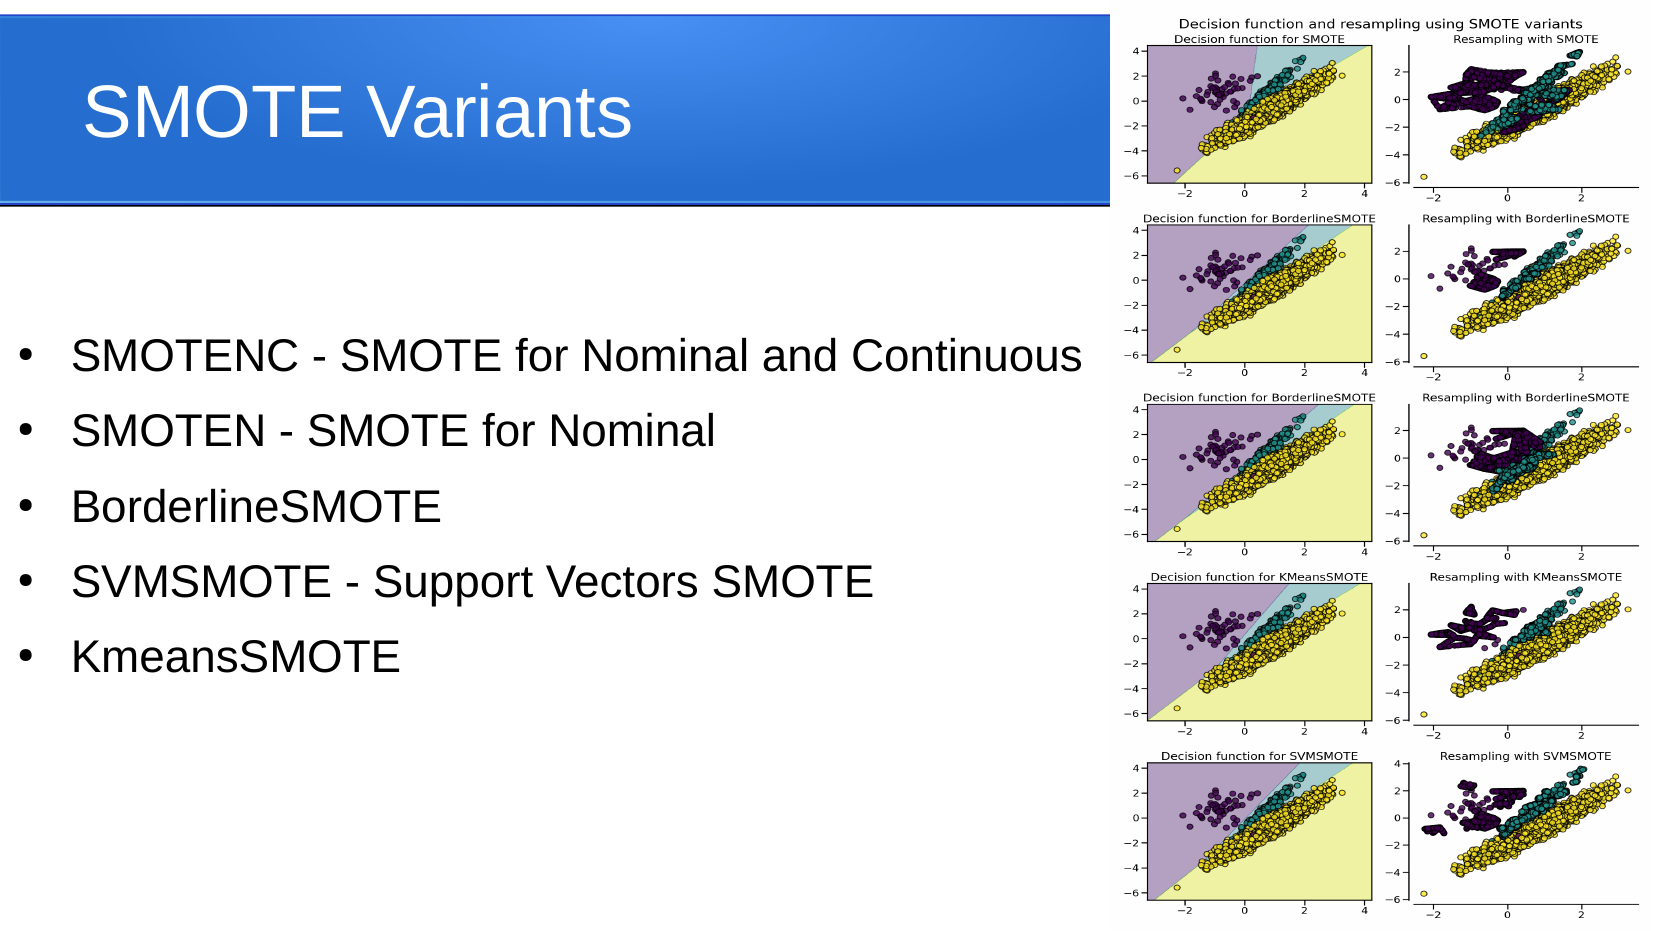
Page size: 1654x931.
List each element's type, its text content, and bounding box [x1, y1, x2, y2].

list SMOTENC - SMOTE for Nominal and Continuous SMOTEN - SMOTE for Nominal BorderlineSMOTE SVMSMOTE - Support Vectors SMOTE KmeansSMOTE [0, 255, 1110, 795]
title SMOTE Variants [82, 29, 1110, 196]
picture [1110, 0, 1651, 931]
